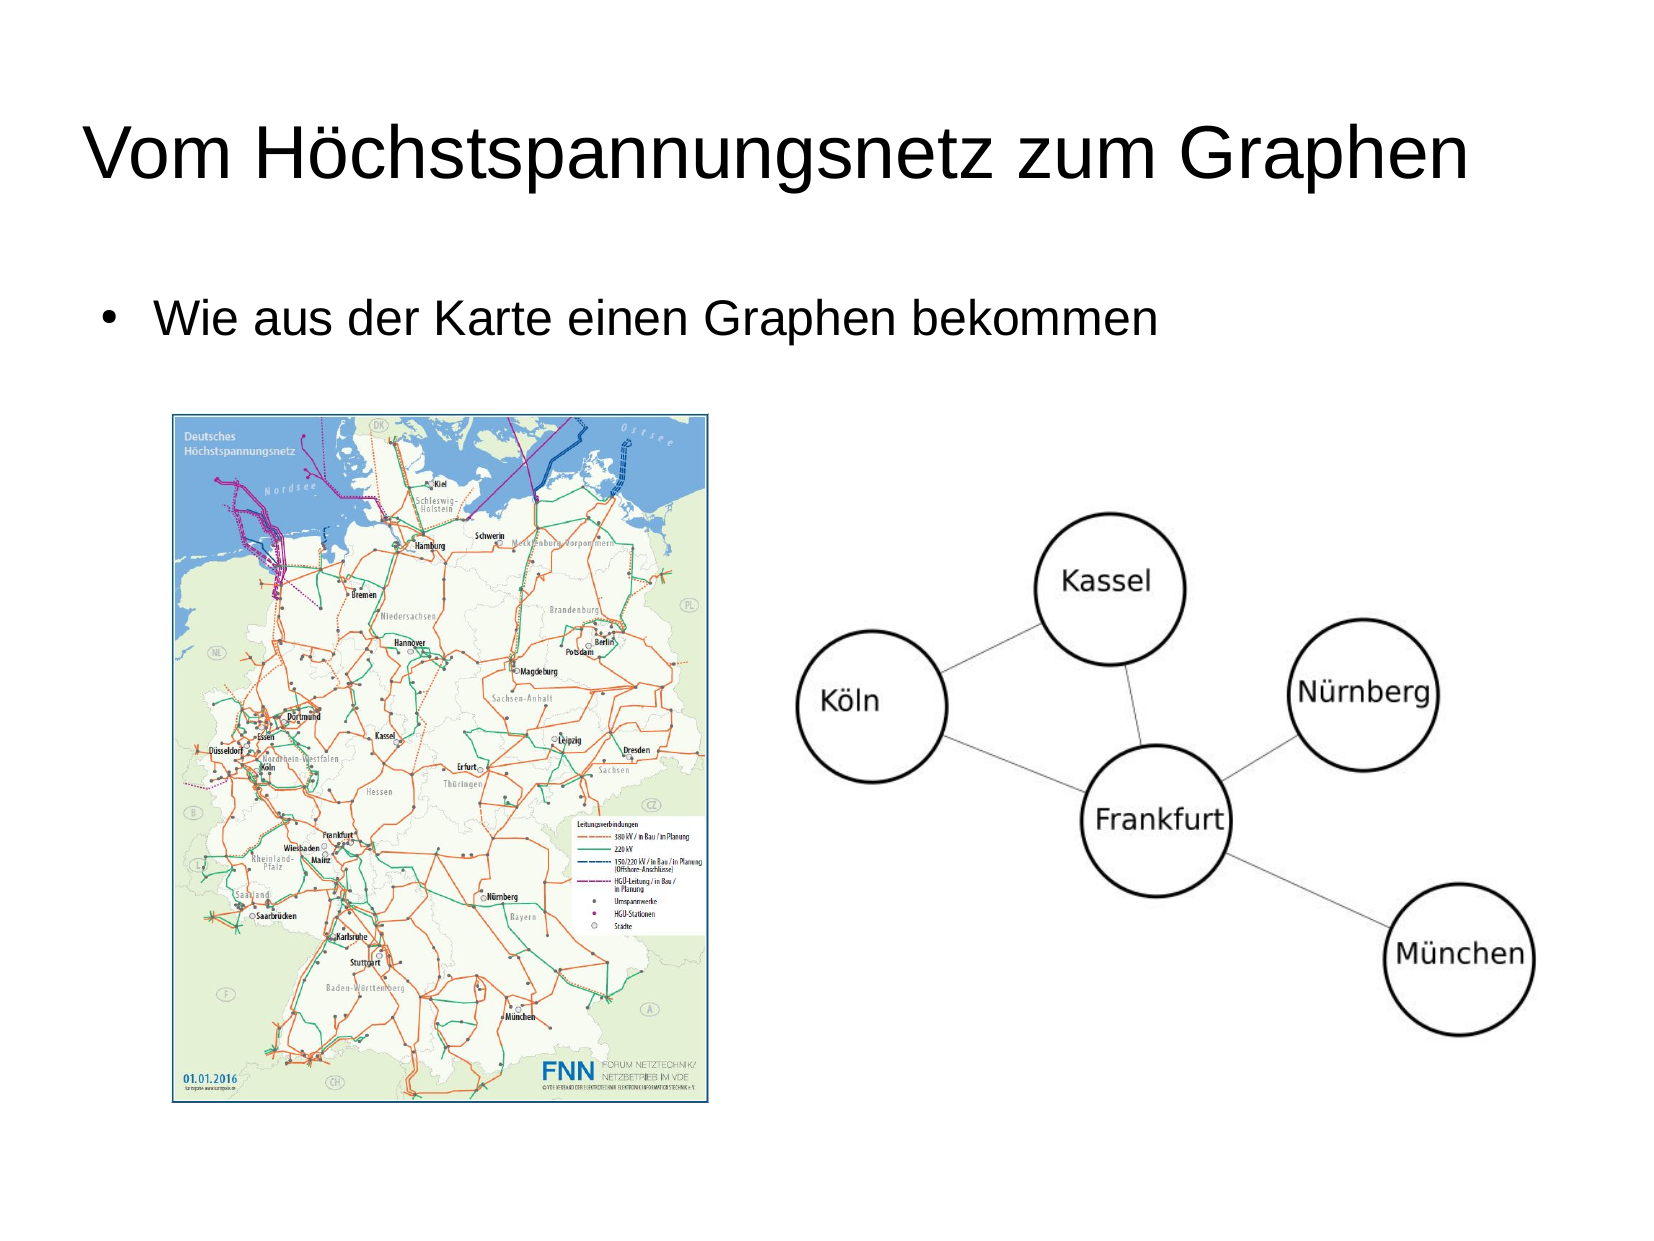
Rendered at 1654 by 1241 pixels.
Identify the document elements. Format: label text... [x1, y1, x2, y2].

picture [753, 496, 1571, 1057]
picture [171, 413, 709, 1103]
title Vom Höchstspannungsnetz zum Graphen [82, 49, 1571, 257]
list Wie aus der Karte einen Graphen bekommen [82, 290, 1571, 1109]
